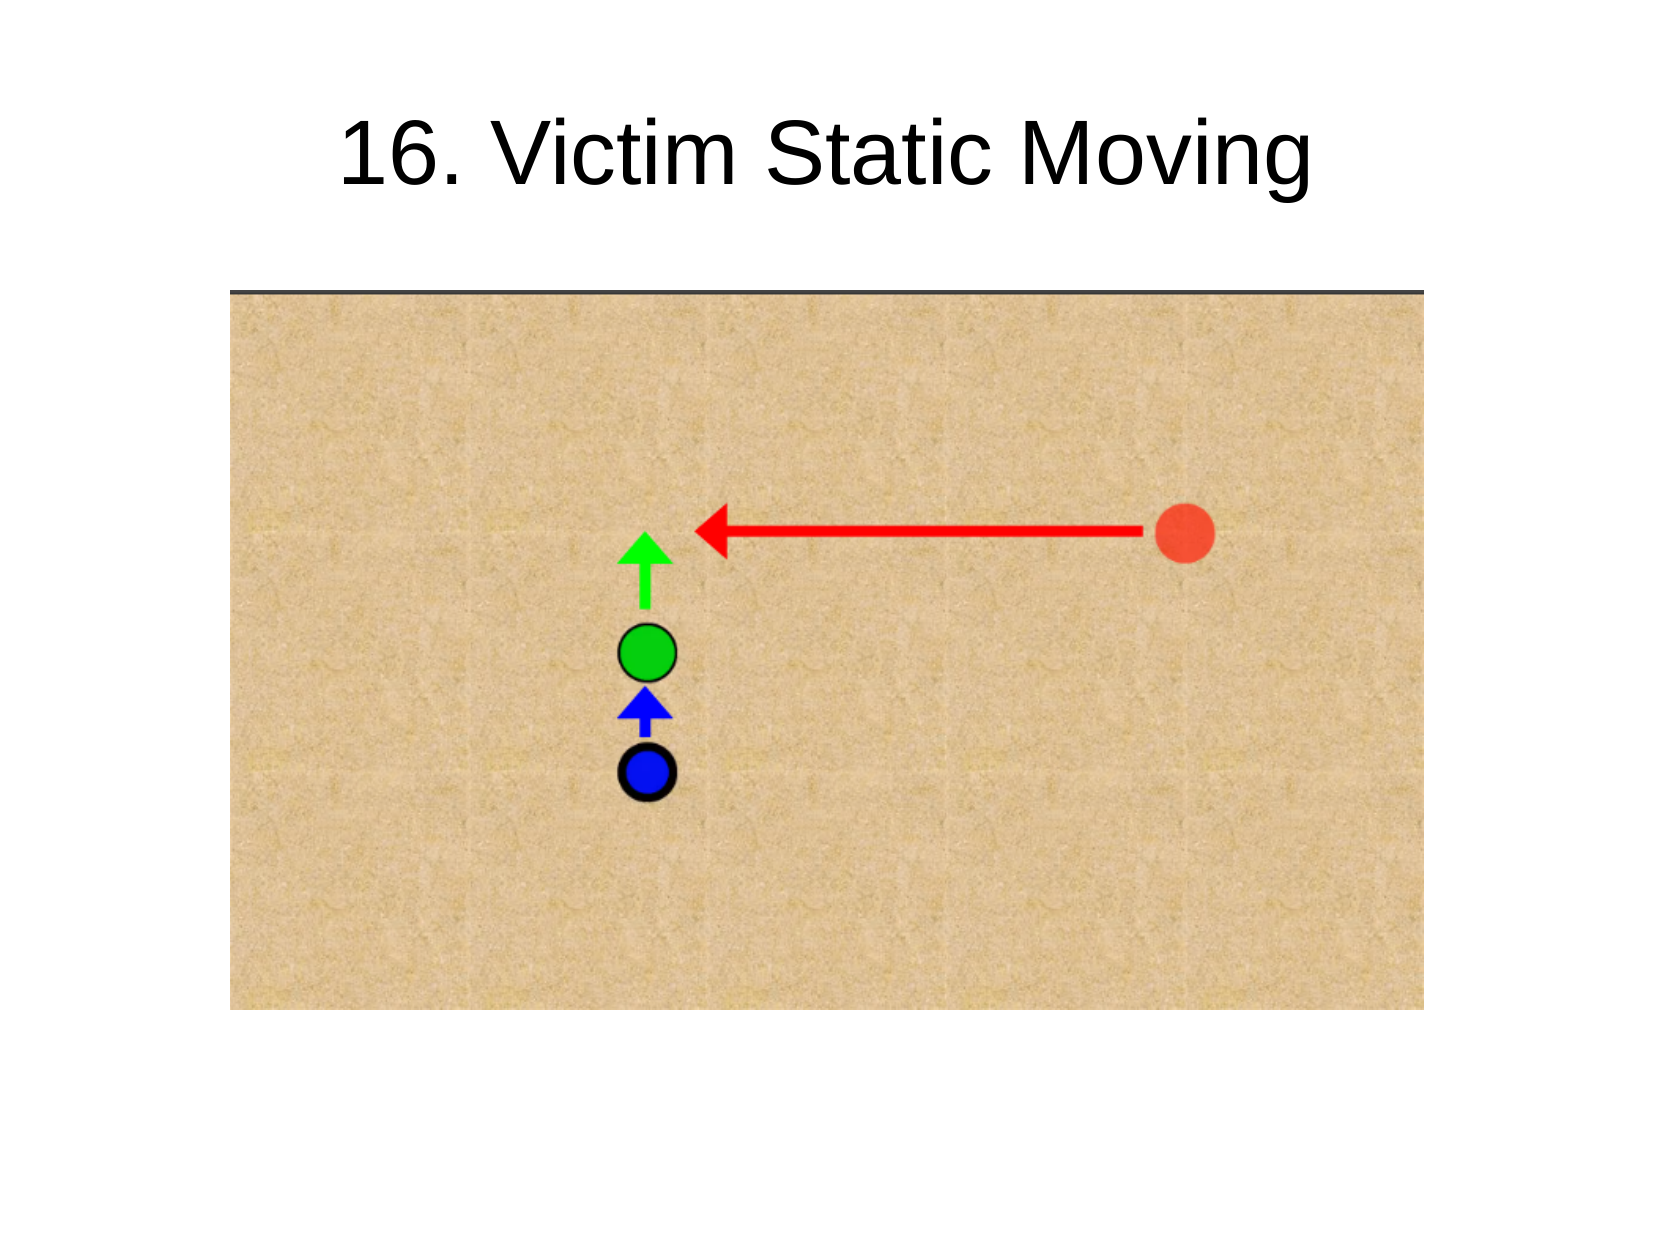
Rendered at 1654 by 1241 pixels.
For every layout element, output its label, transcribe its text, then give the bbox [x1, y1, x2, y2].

picture [230, 290, 1424, 1010]
title 16. Victim Static Moving [82, 49, 1571, 257]
